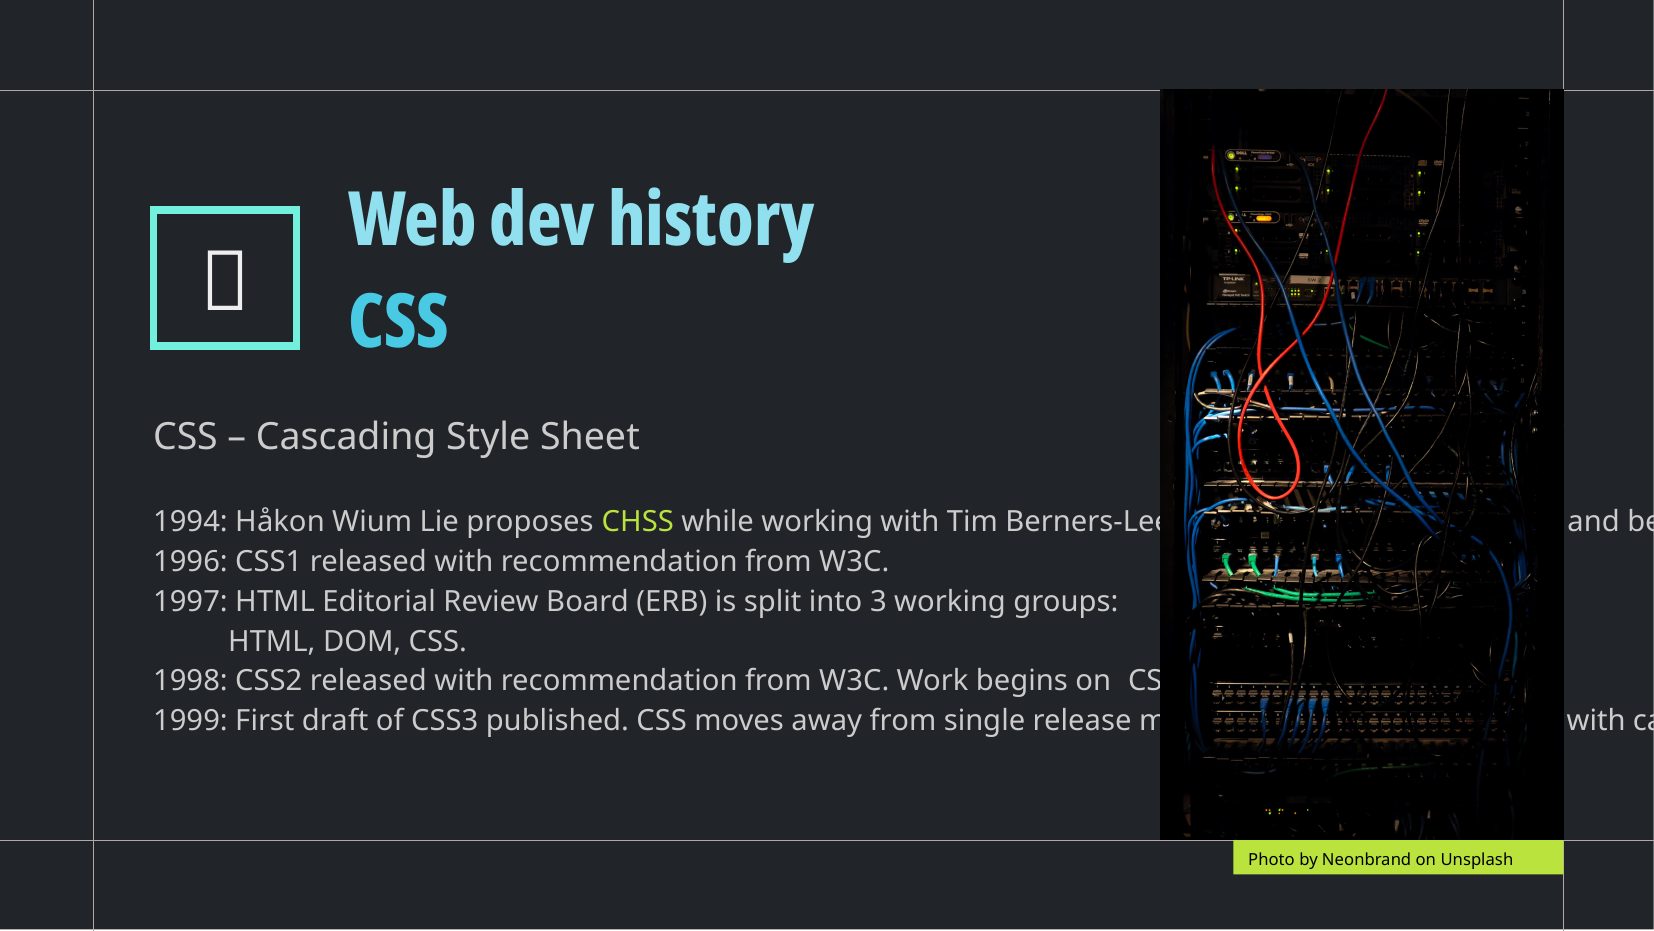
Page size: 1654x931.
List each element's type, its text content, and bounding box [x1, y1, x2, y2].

text_box 🌐 [153, 210, 297, 331]
text_box CSS – Cascading Style Sheet 1994: Håkon Wium Lie proposes CHSS while working with Tim Berners-Lee. Bert Bos proposes changes and becomes a co-author of CSS. 1996: CSS1 released with recommendation from W3C. 1997: HTML Editorial Review Board (ERB) is split into 3 working groups: HTML, DOM, CSS. 1998: CSS2 released with recommendation from W3C. Work begins on CSS3. 1999: First draft of CSS3 published. CSS moves away from single release model. Shifts to Module model with candidacy statuses. Candidates can be seen at https://www.w3.org/Style/CSS/specs [138, 402, 1114, 910]
text_box Web dev history CSS [333, 165, 1024, 402]
picture [1160, 90, 1564, 841]
text_box Photo by Neonbrand on Unsplash [1233, 840, 1564, 875]
